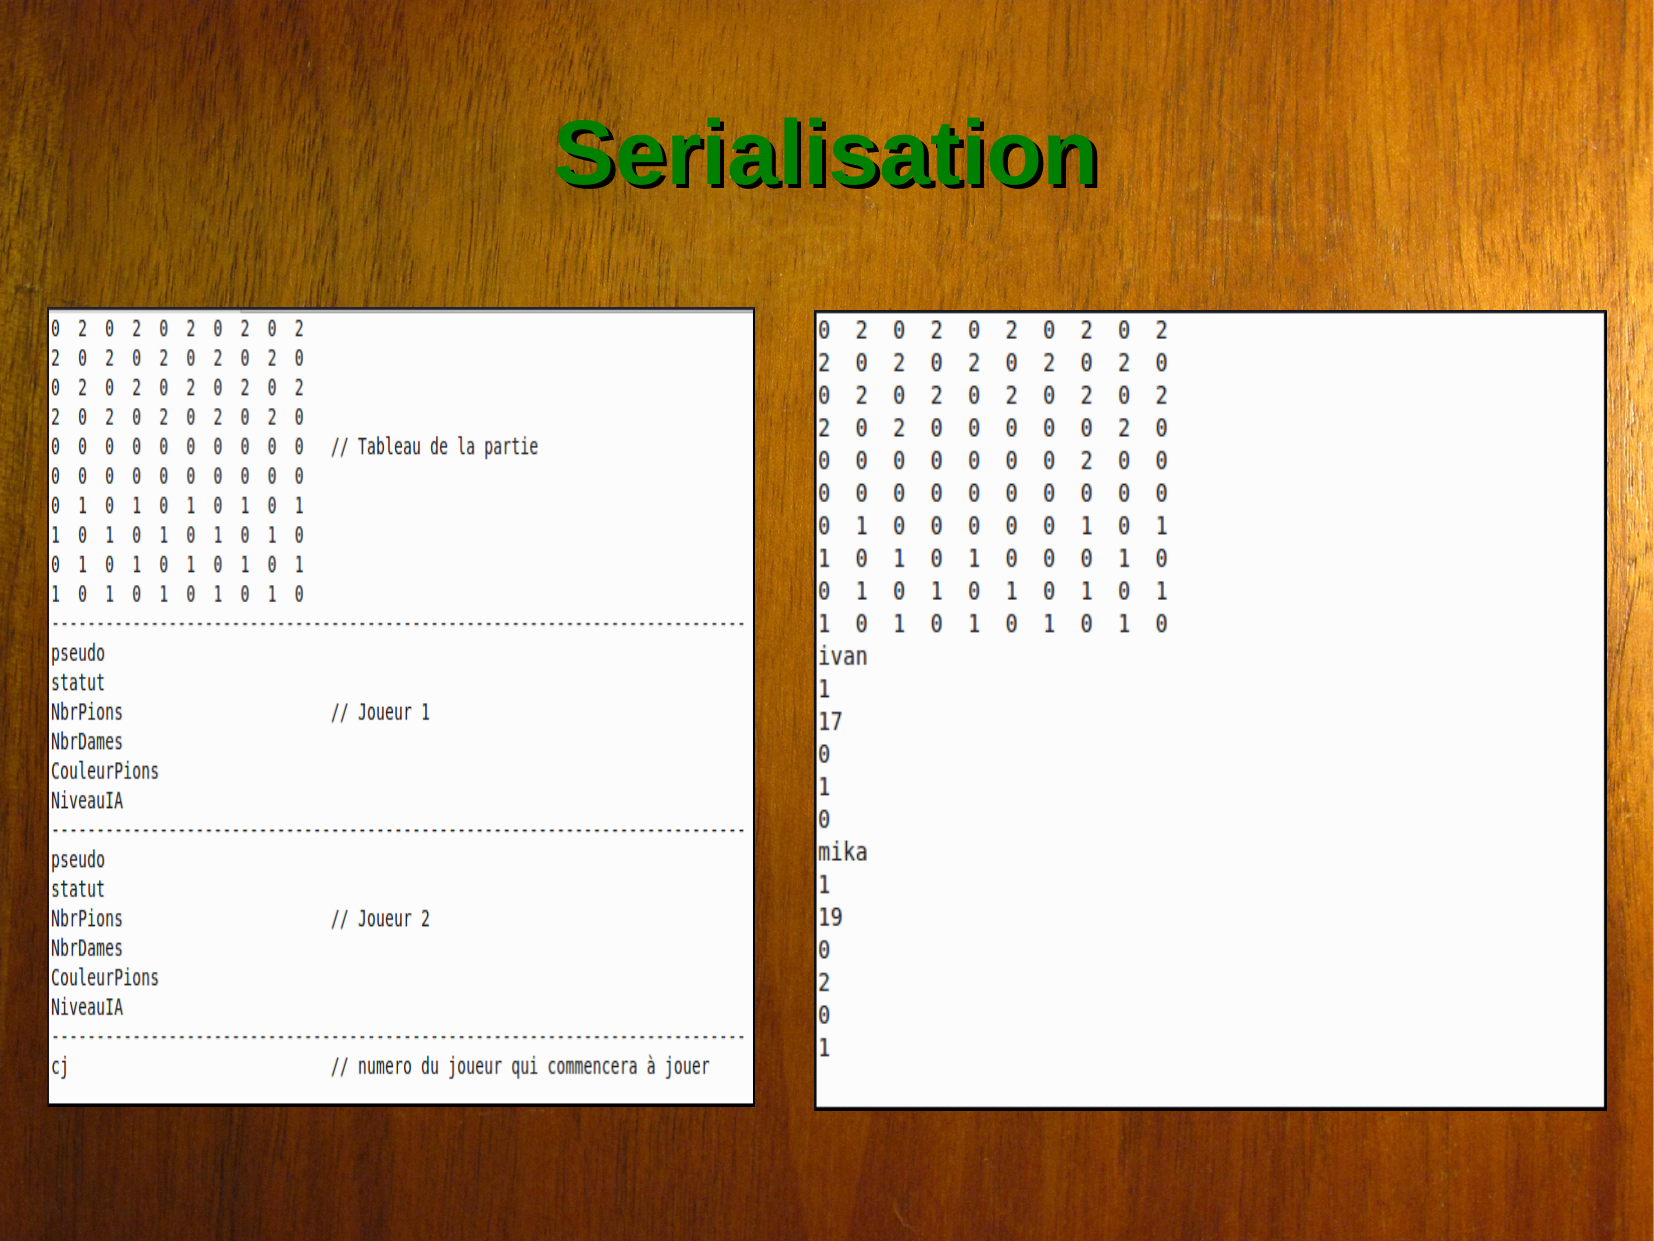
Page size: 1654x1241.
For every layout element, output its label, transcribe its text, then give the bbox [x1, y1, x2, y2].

title Serialisation [82, 49, 1571, 257]
picture [0, 0, 1654, 1241]
